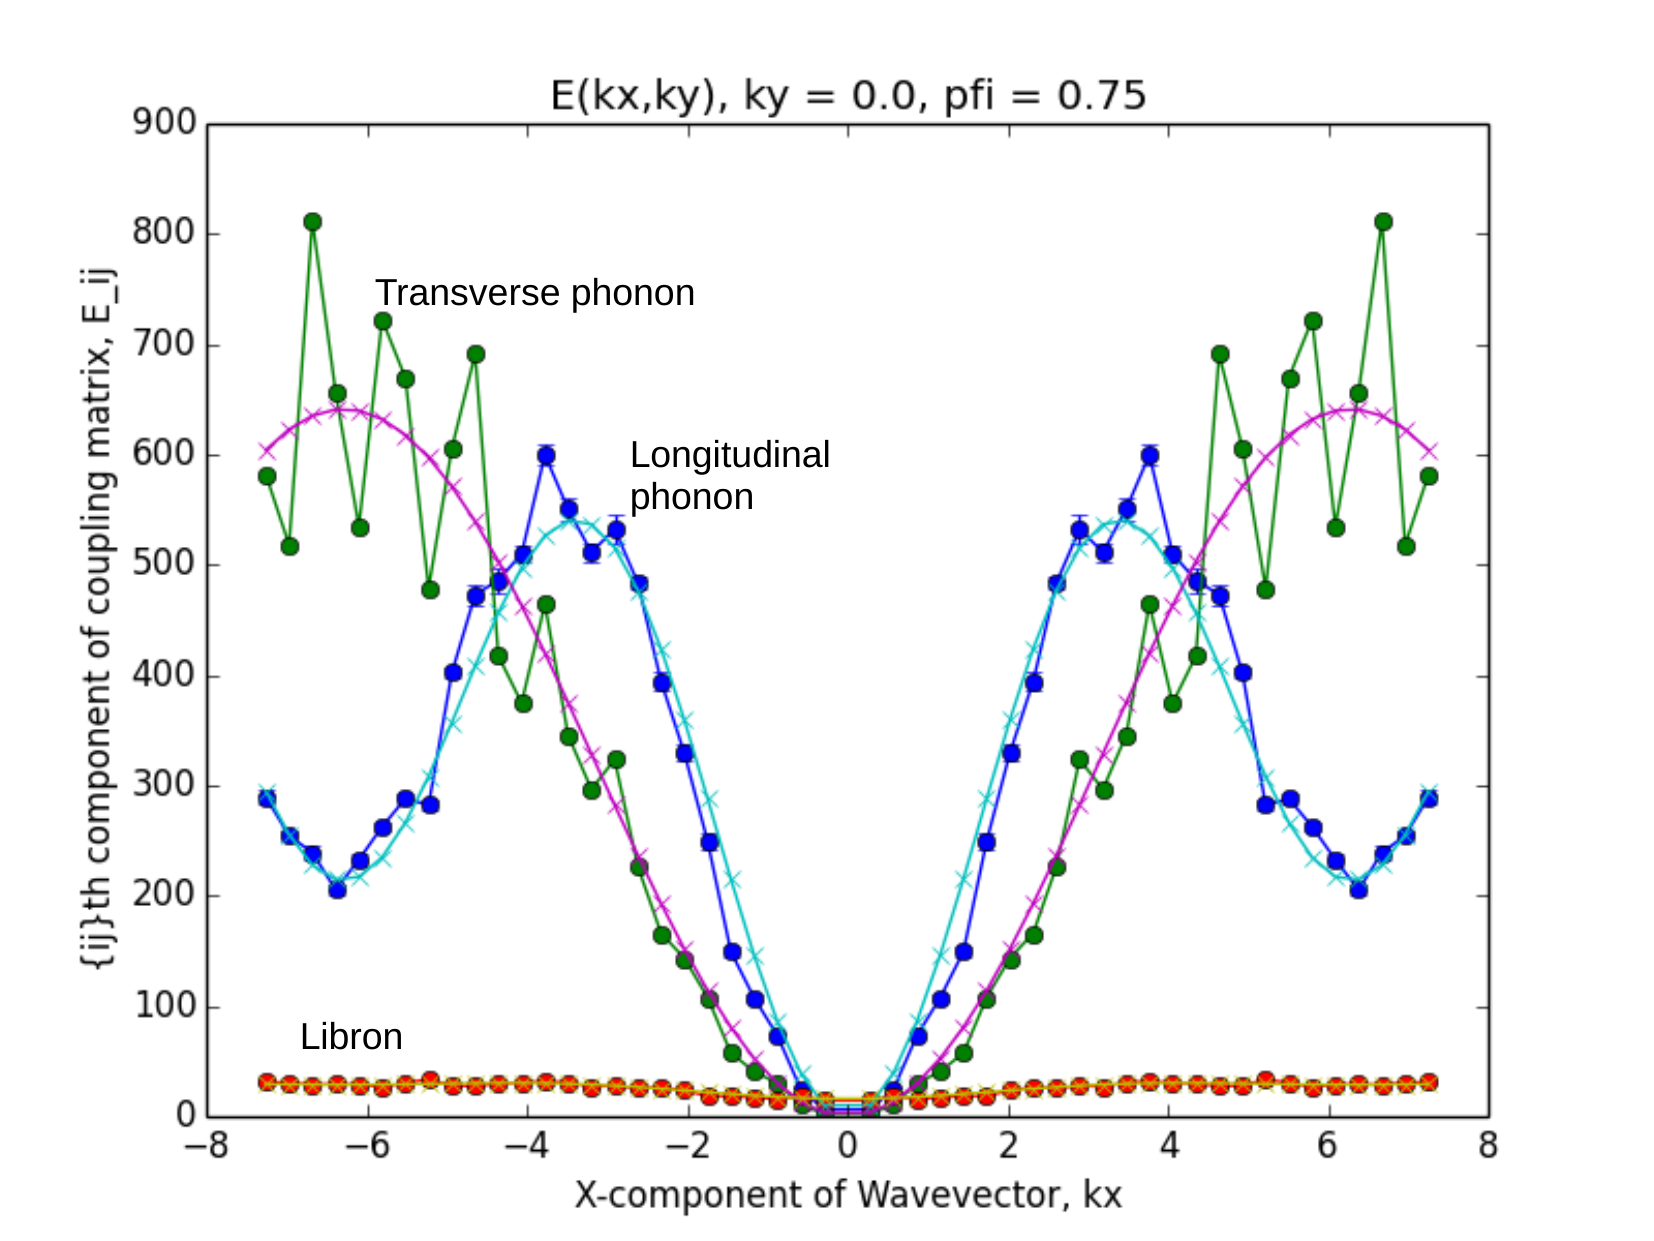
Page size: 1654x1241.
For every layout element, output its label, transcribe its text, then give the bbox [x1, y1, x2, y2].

text_box Longitudinal phonon [615, 426, 916, 526]
picture [0, 0, 1654, 1241]
text_box Transverse phonon [360, 264, 766, 322]
text_box Libron [285, 1008, 571, 1066]
